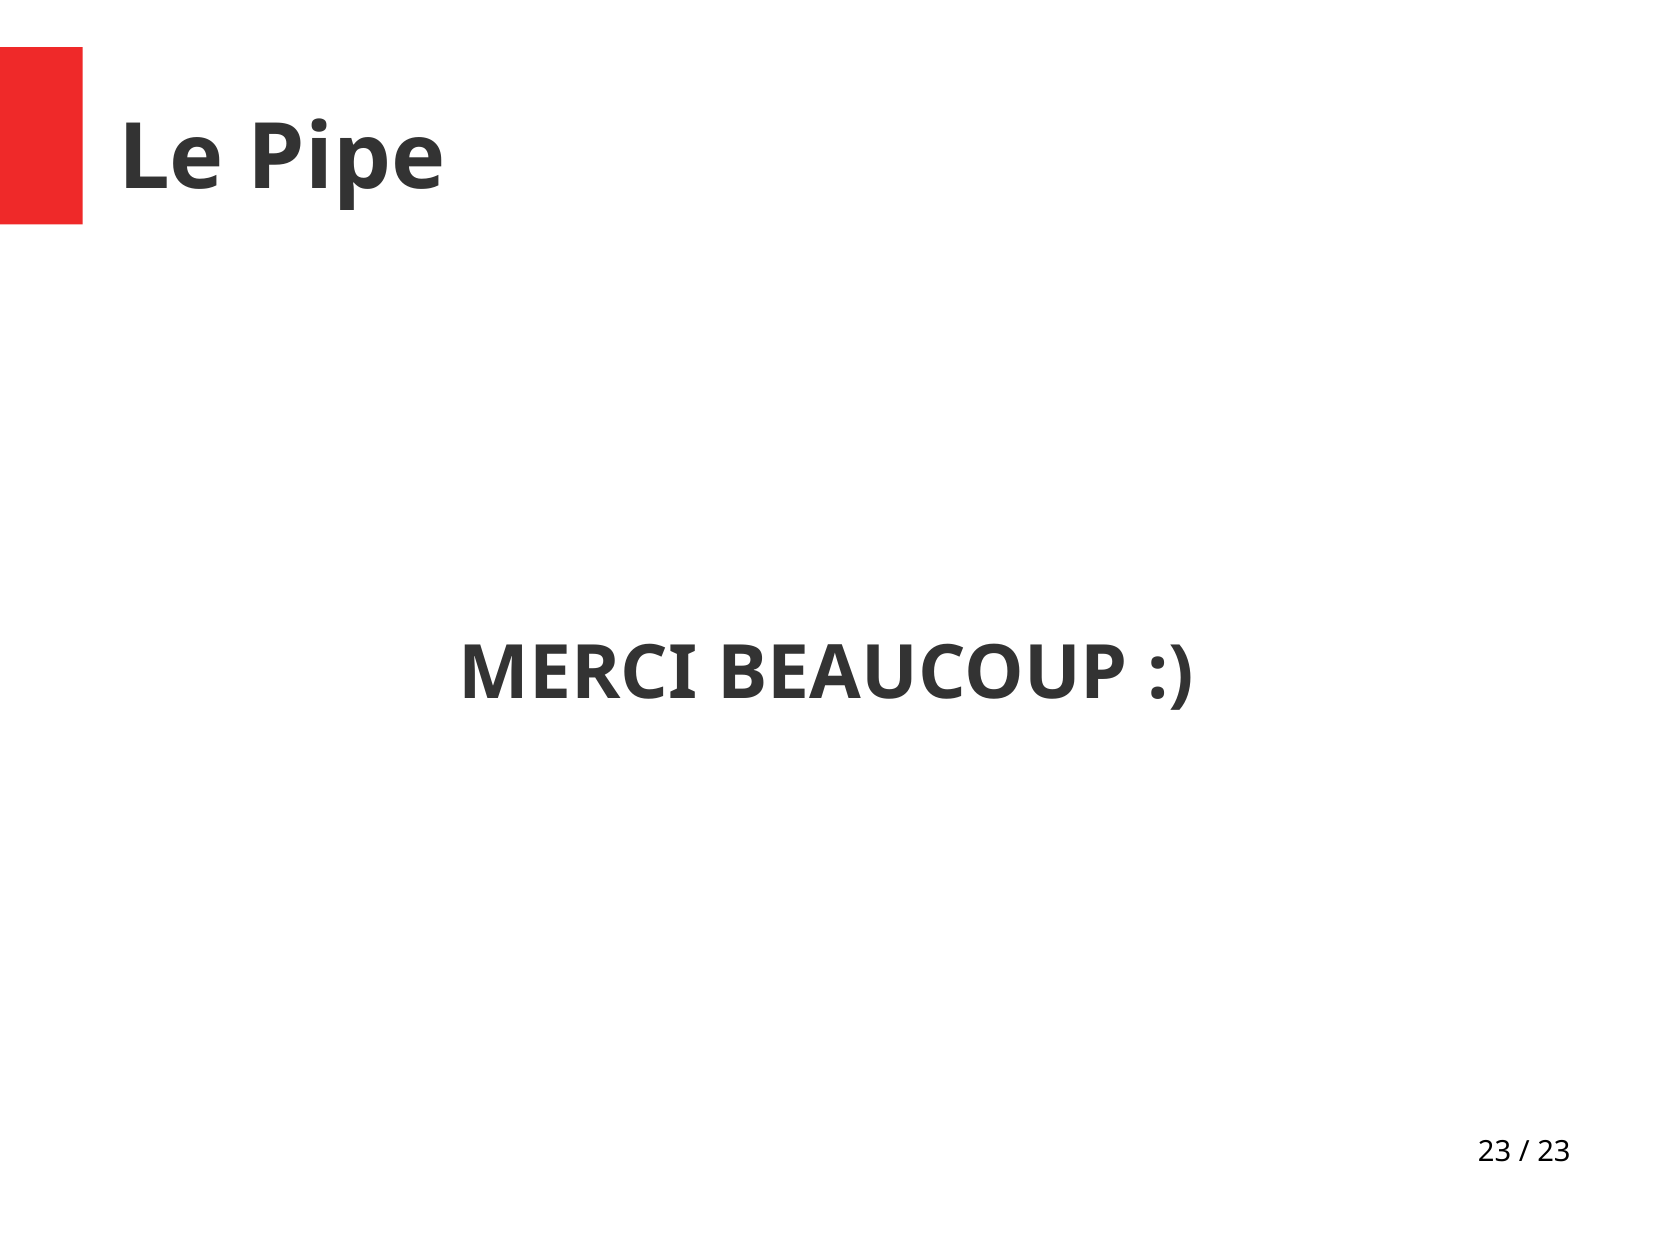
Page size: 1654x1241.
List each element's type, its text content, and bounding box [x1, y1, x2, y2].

title Le Pipe [118, 49, 1571, 257]
list MERCI BEAUCOUP :) [118, 354, 1536, 1074]
